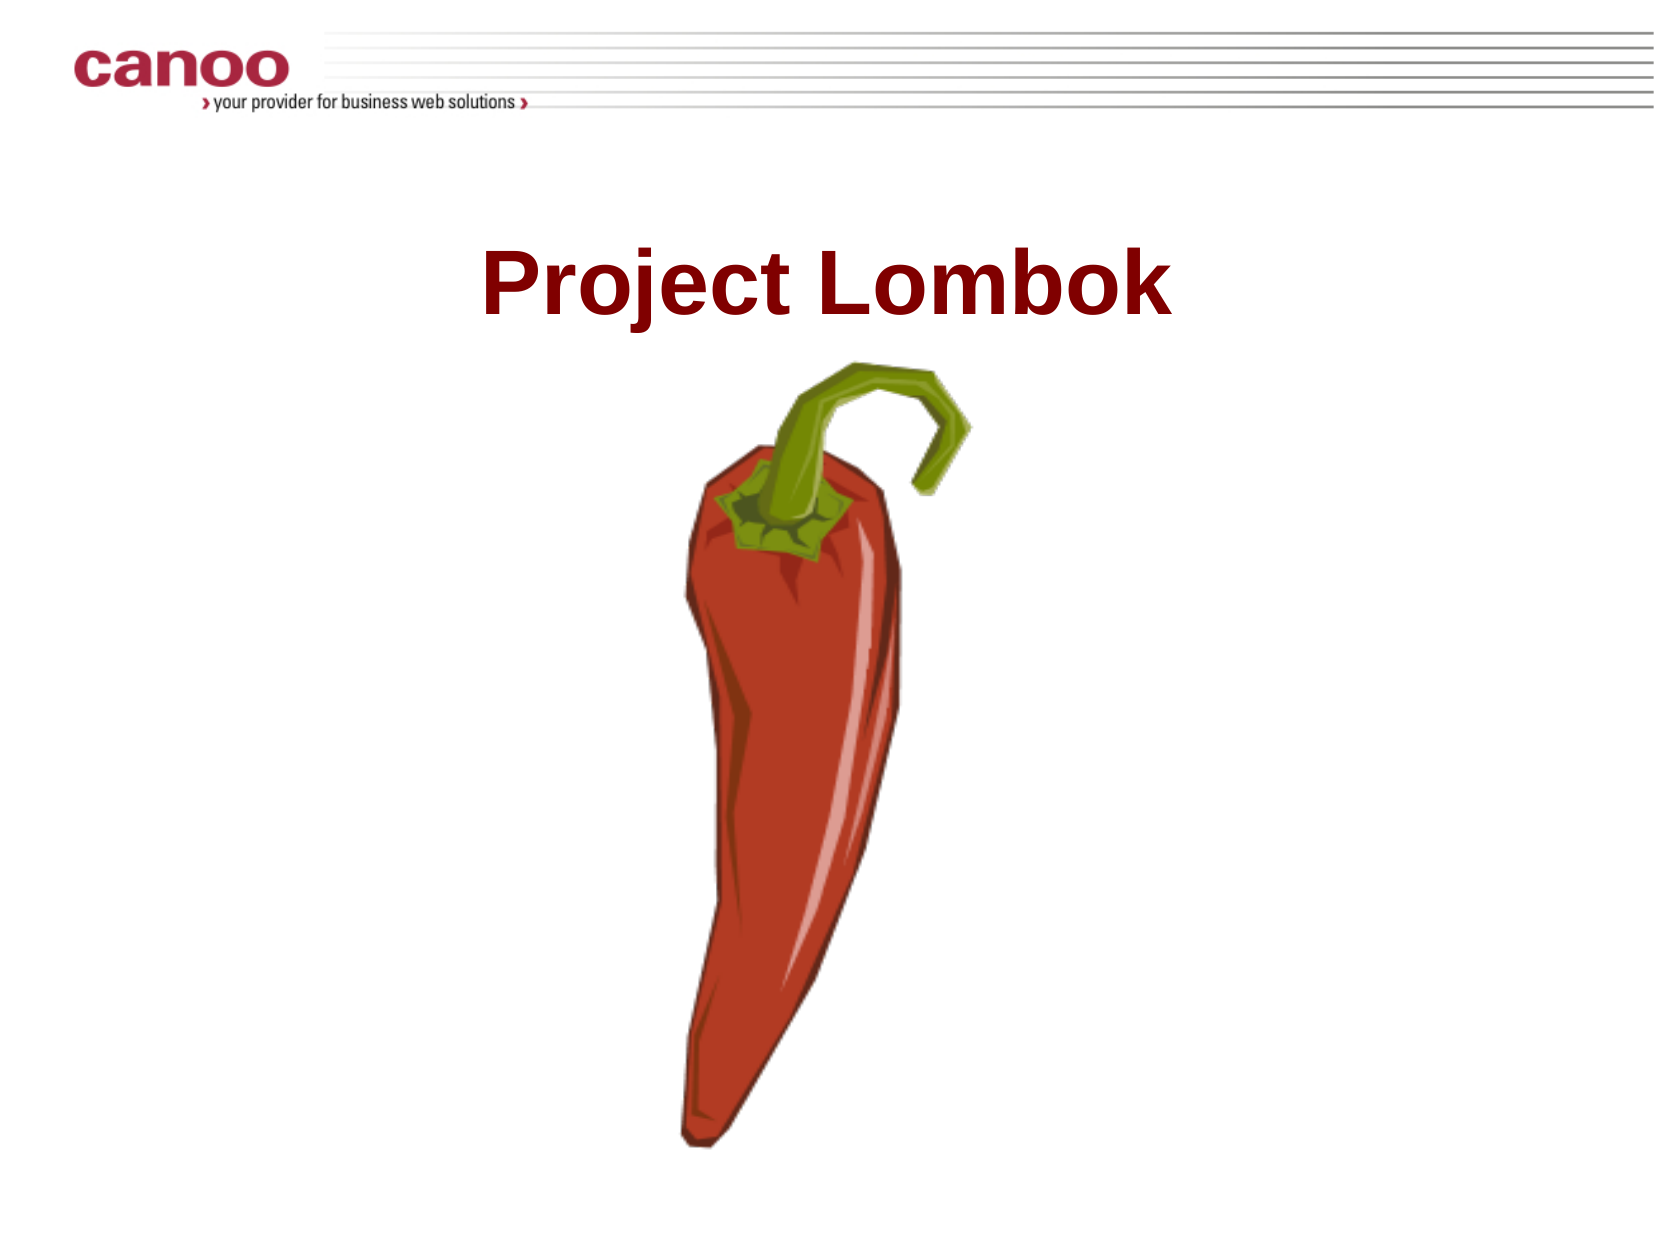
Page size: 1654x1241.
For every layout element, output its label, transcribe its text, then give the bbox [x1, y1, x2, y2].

picture [0, 0, 1654, 166]
title Project Lombok [82, 179, 1571, 387]
picture [644, 387, 1009, 1168]
